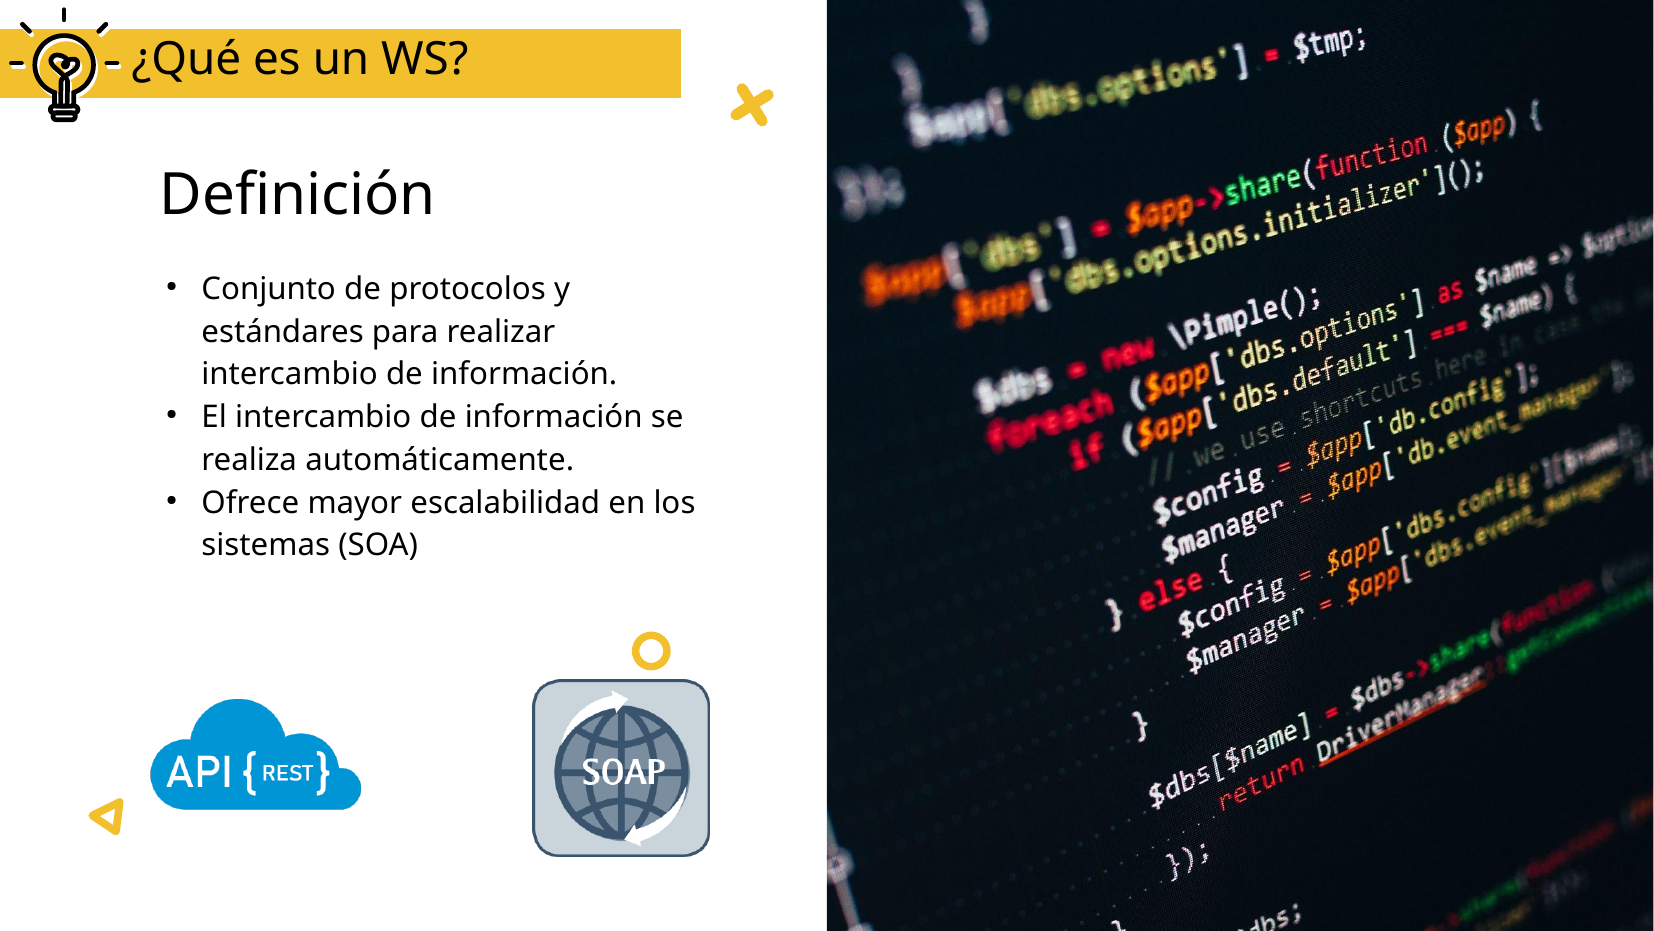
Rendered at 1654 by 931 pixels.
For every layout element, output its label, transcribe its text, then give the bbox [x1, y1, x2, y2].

picture [532, 679, 710, 857]
text_box Conjunto de protocolos y estándares para realizar intercambio de información. El intercambio de información se realiza automáticamente. Ofrece mayor escalabilidad en los sistemas (SOA) [165, 198, 733, 632]
title Definición [159, 147, 798, 237]
title ¿Qué es un WS? [131, 16, 578, 97]
picture [127, 681, 384, 827]
picture [826, 0, 1654, 931]
